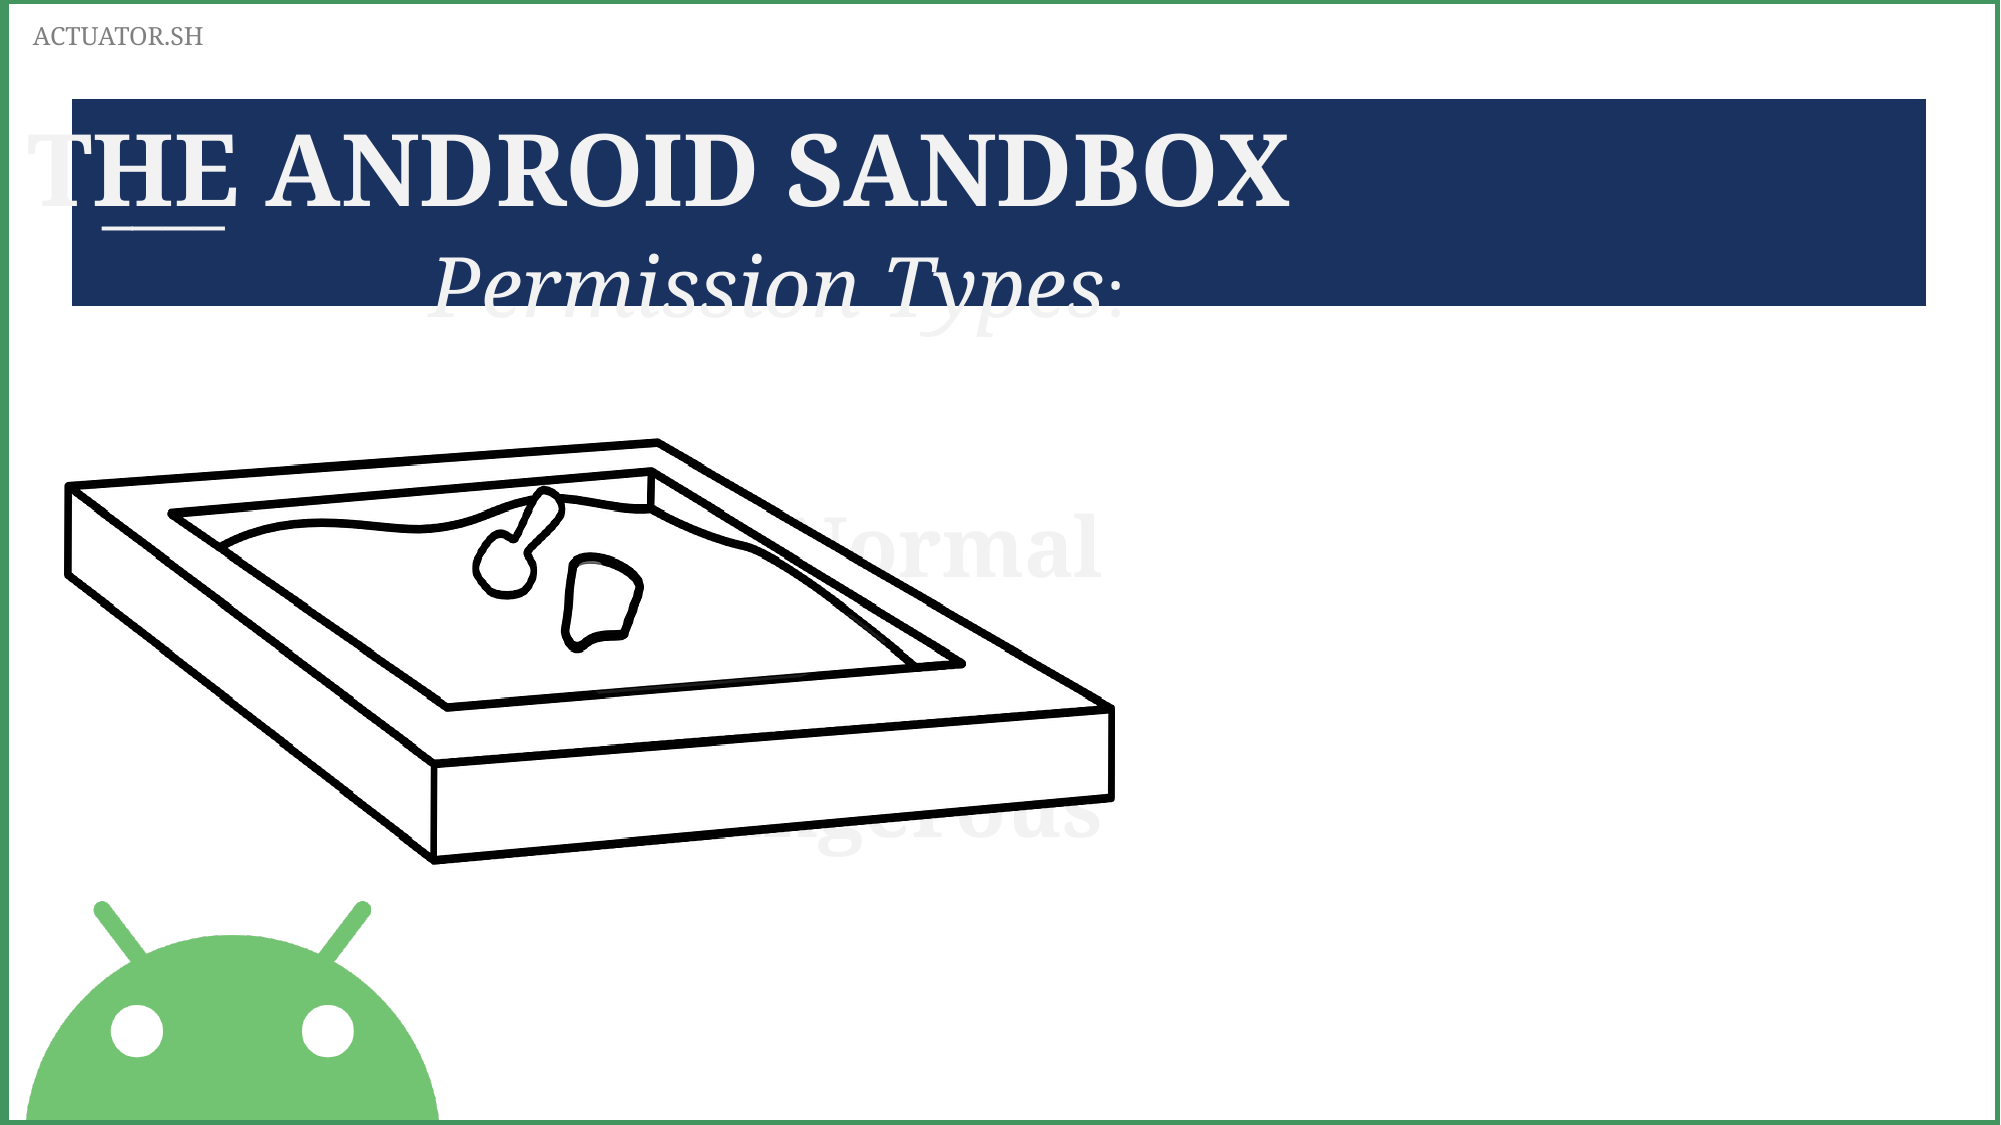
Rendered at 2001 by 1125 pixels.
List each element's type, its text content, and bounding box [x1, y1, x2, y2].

text_box Actuator.sh [17, 12, 295, 62]
text_box ____ Permission Types: Normal Dangerous [87, 146, 1958, 1120]
picture [9, 325, 1115, 1120]
title The Android Sandbox [12, 34, 1645, 304]
